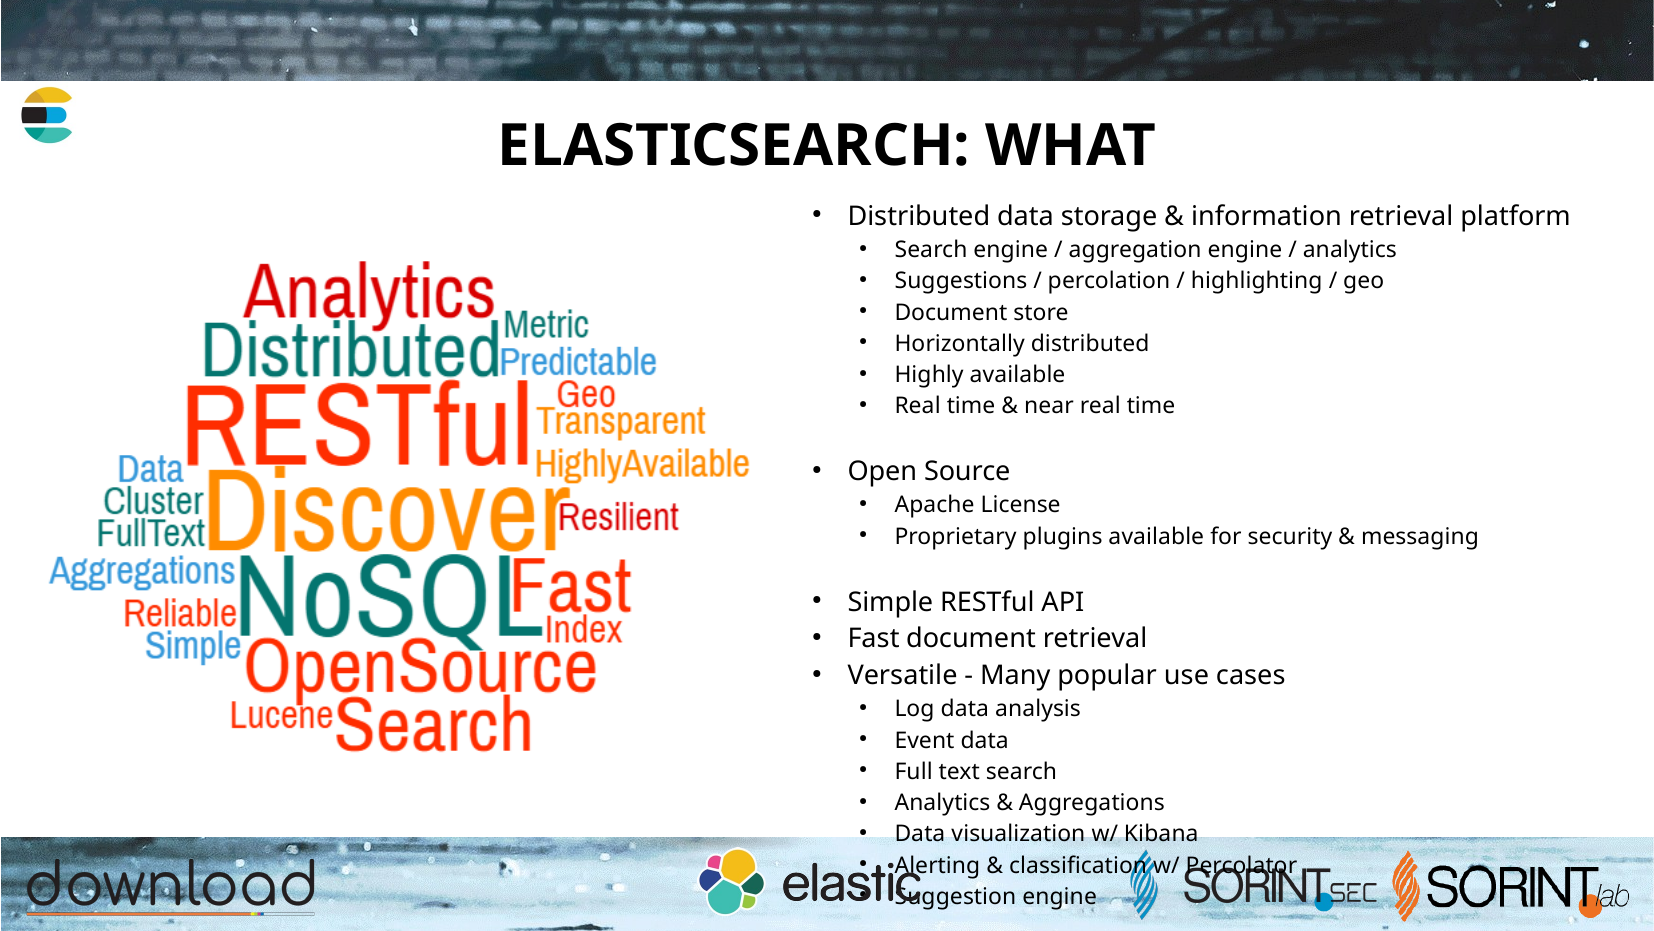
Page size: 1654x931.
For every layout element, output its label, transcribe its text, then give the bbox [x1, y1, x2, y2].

title ELASTICSEARCH: WHAT [212, 88, 1442, 193]
picture [23, 852, 319, 922]
picture [696, 846, 922, 916]
picture [23, 230, 768, 775]
text_box Distributed data storage & information retrieval platform Search engine / aggregation engine / analytics Suggestions / percolation / highlighting / geo Document store Horizontally distributed Highly available Real time & near real time Open Source Apache License Proprietary plugins available for security & messaging Simple RESTful API Fast document retrieval Versatile - Many popular use cases Log data analysis Event data Full text search Analytics & Aggregations Data visualization w/ Kibana Alerting & classification w/ Percolator Suggestion engine [785, 188, 1613, 815]
picture [11, 82, 87, 151]
picture [1110, 849, 1640, 922]
